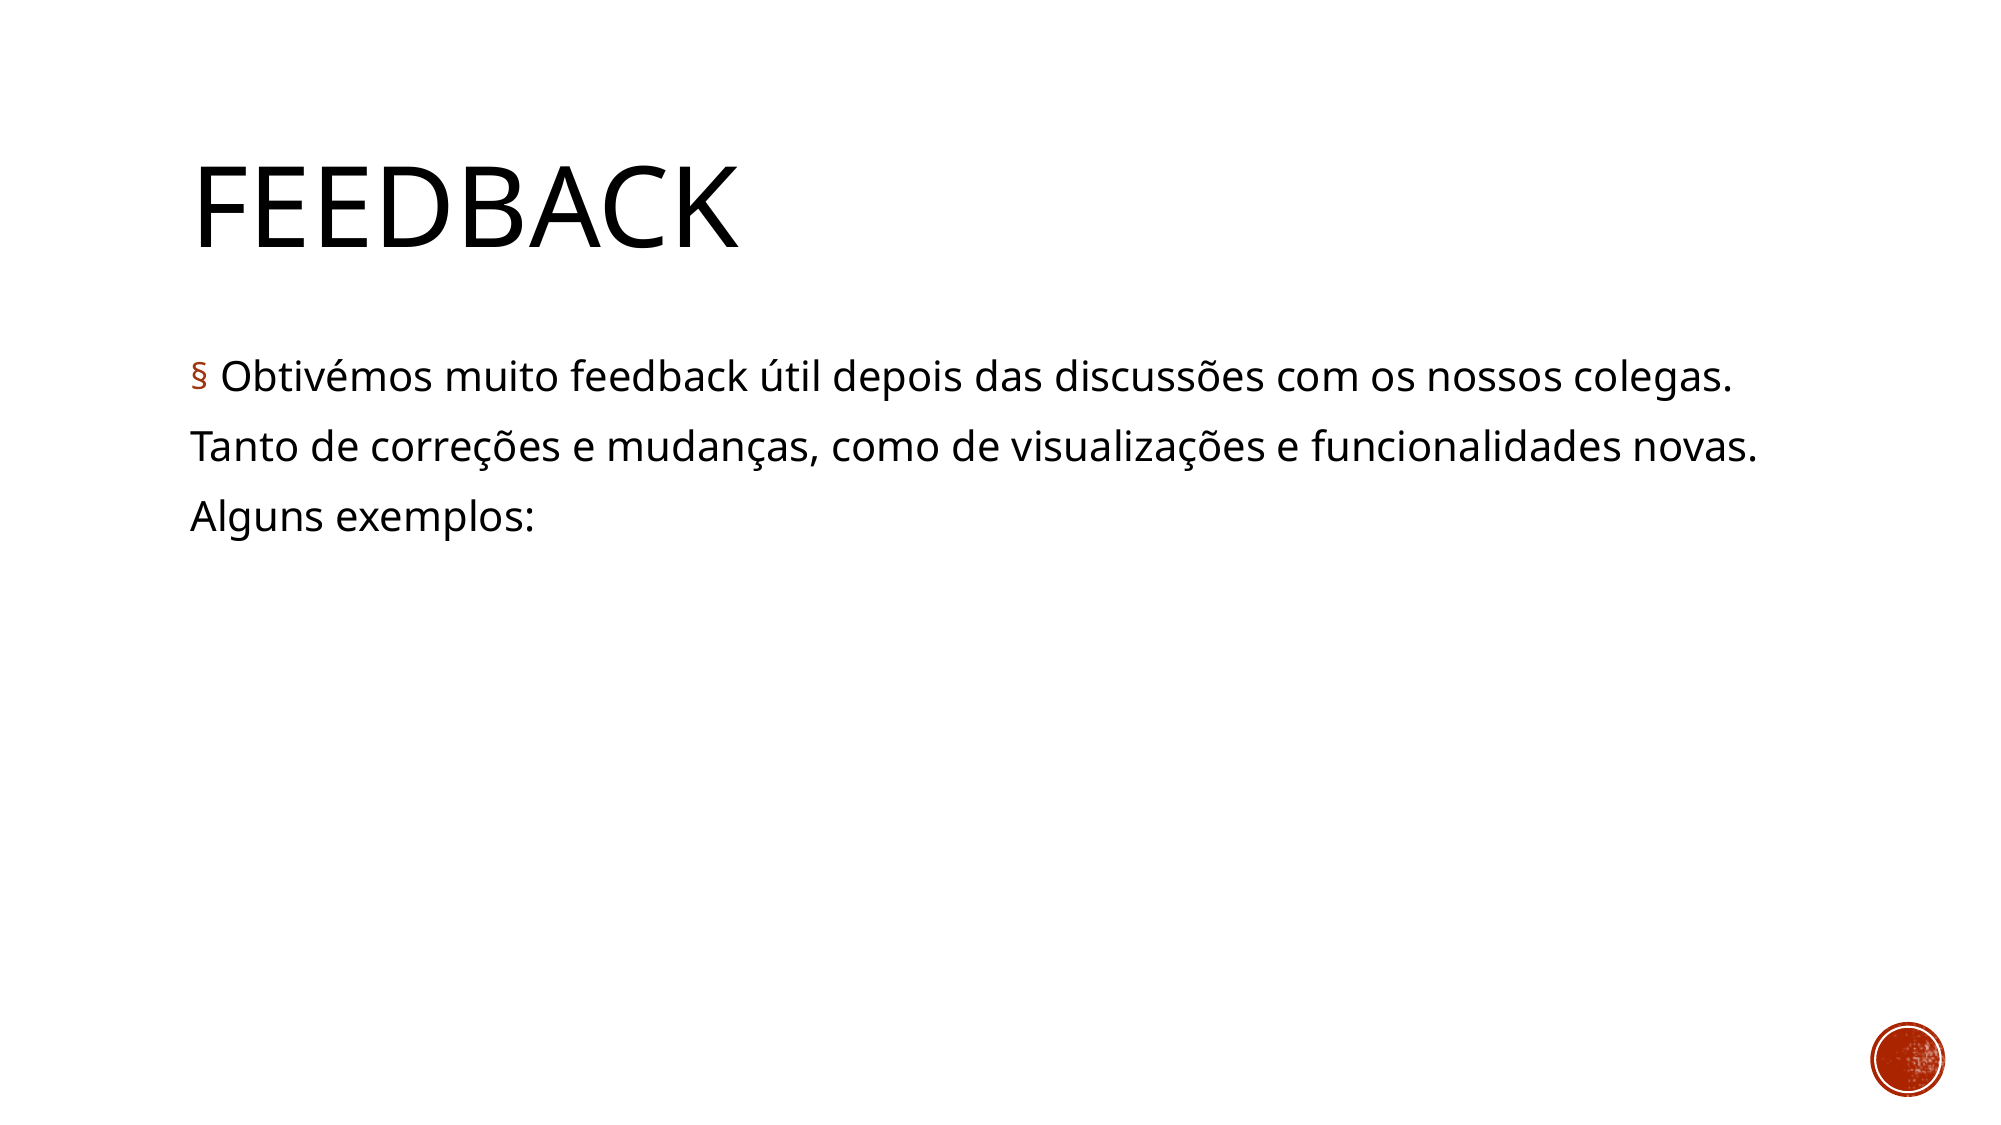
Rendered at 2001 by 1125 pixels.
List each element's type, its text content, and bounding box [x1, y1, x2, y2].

list Obtivémos muito feedback útil depois das discussões com os nossos colegas. Tanto de correções e mudanças, como de visualizações e funcionalidades novas. Alguns exemplos: [175, 348, 1826, 1013]
title feedback [175, 79, 1826, 344]
